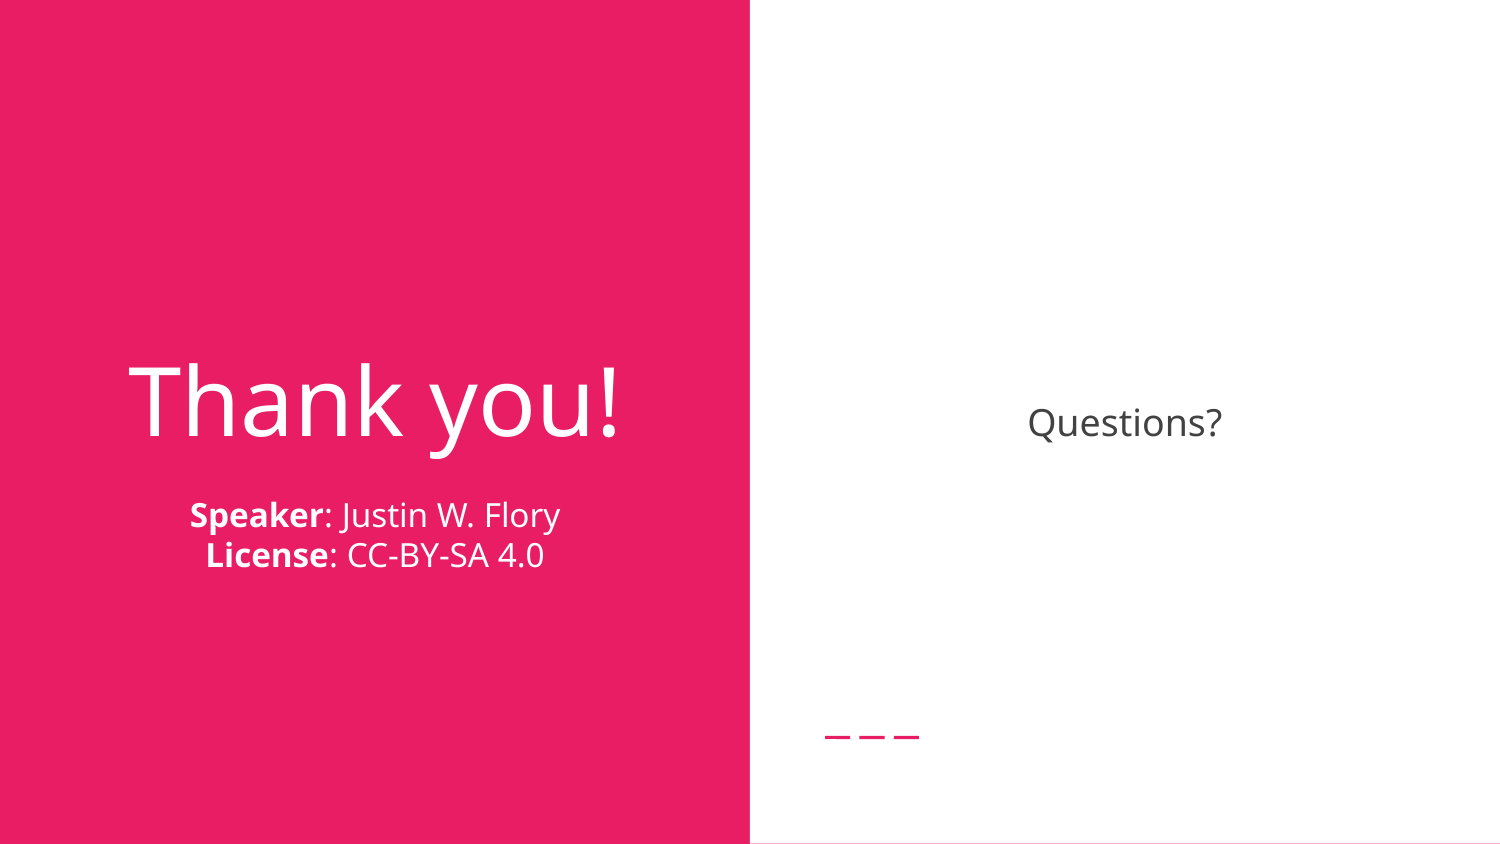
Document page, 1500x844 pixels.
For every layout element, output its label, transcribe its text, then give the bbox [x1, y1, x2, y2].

title Thank you! [43, 176, 708, 471]
list Questions? [810, 118, 1440, 725]
subtitle Speaker: Justin W. Flory License: CC-BY-SA 4.0 [43, 479, 708, 700]
